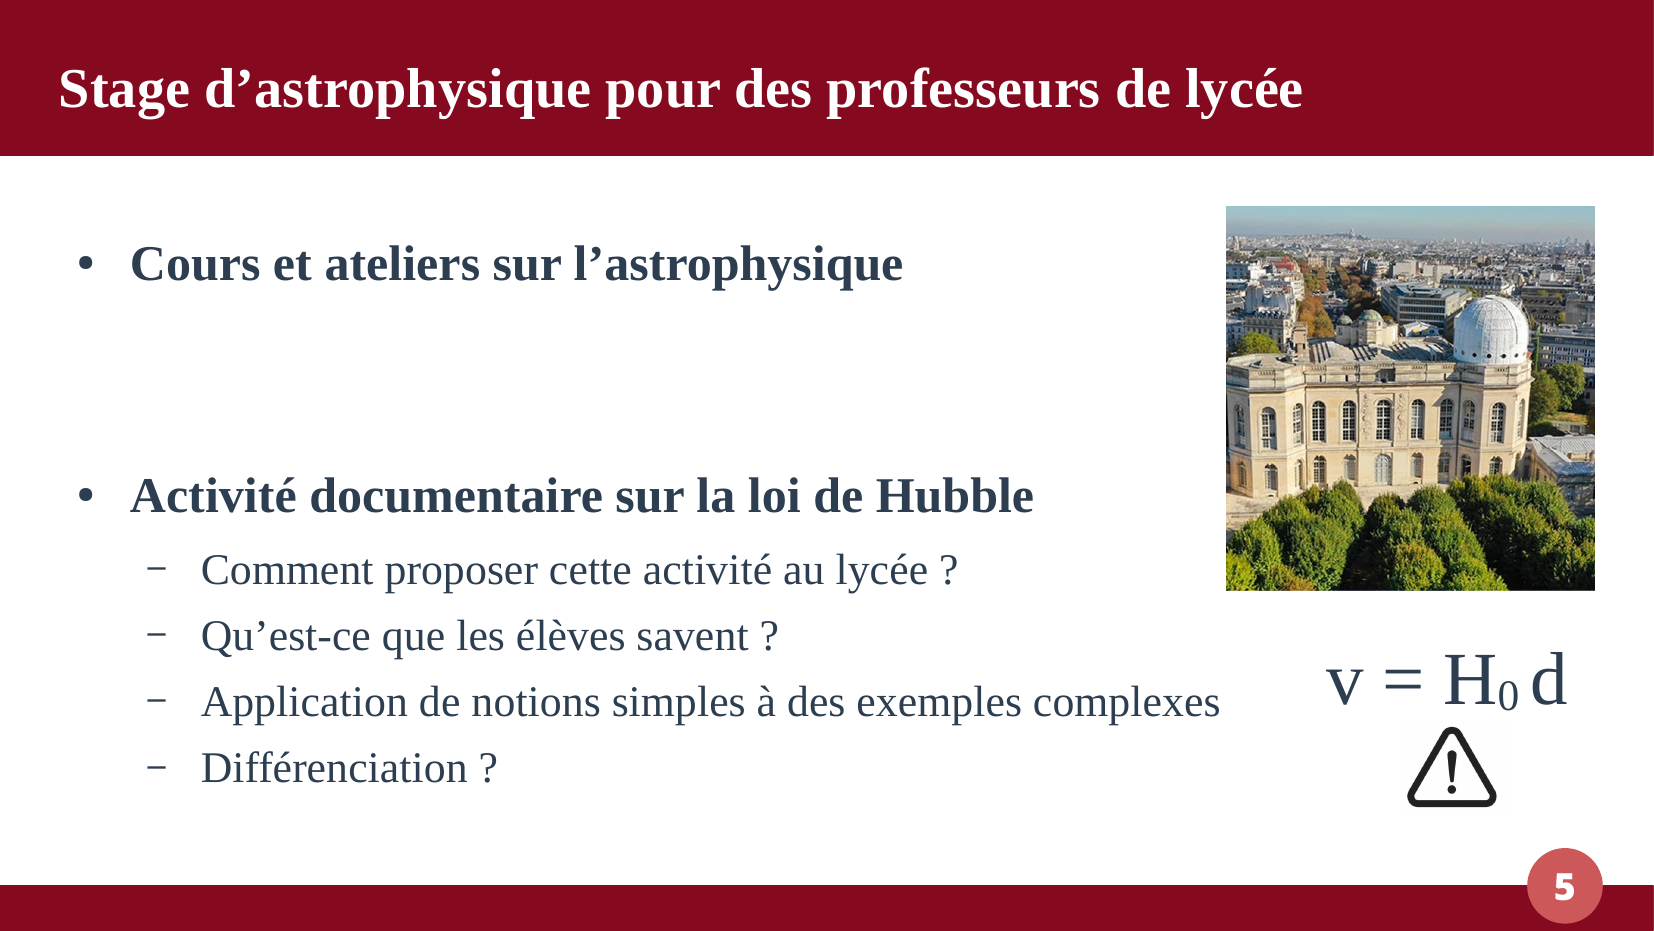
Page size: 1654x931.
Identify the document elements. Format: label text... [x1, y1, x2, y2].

picture [1226, 206, 1595, 591]
picture [1398, 720, 1506, 816]
list Cours et ateliers sur l’astrophysique Activité documentaire sur la loi de Hubble Comment proposer cette activité au lycée ? Qu’est-ce que les élèves savent ? Application de notions simples à des exemples complexes Différenciation ? [59, 236, 1595, 857]
title Stage d’astrophysique pour des professeurs de lycée [59, 29, 1595, 148]
text_box v = H0 d [1269, 620, 1625, 739]
